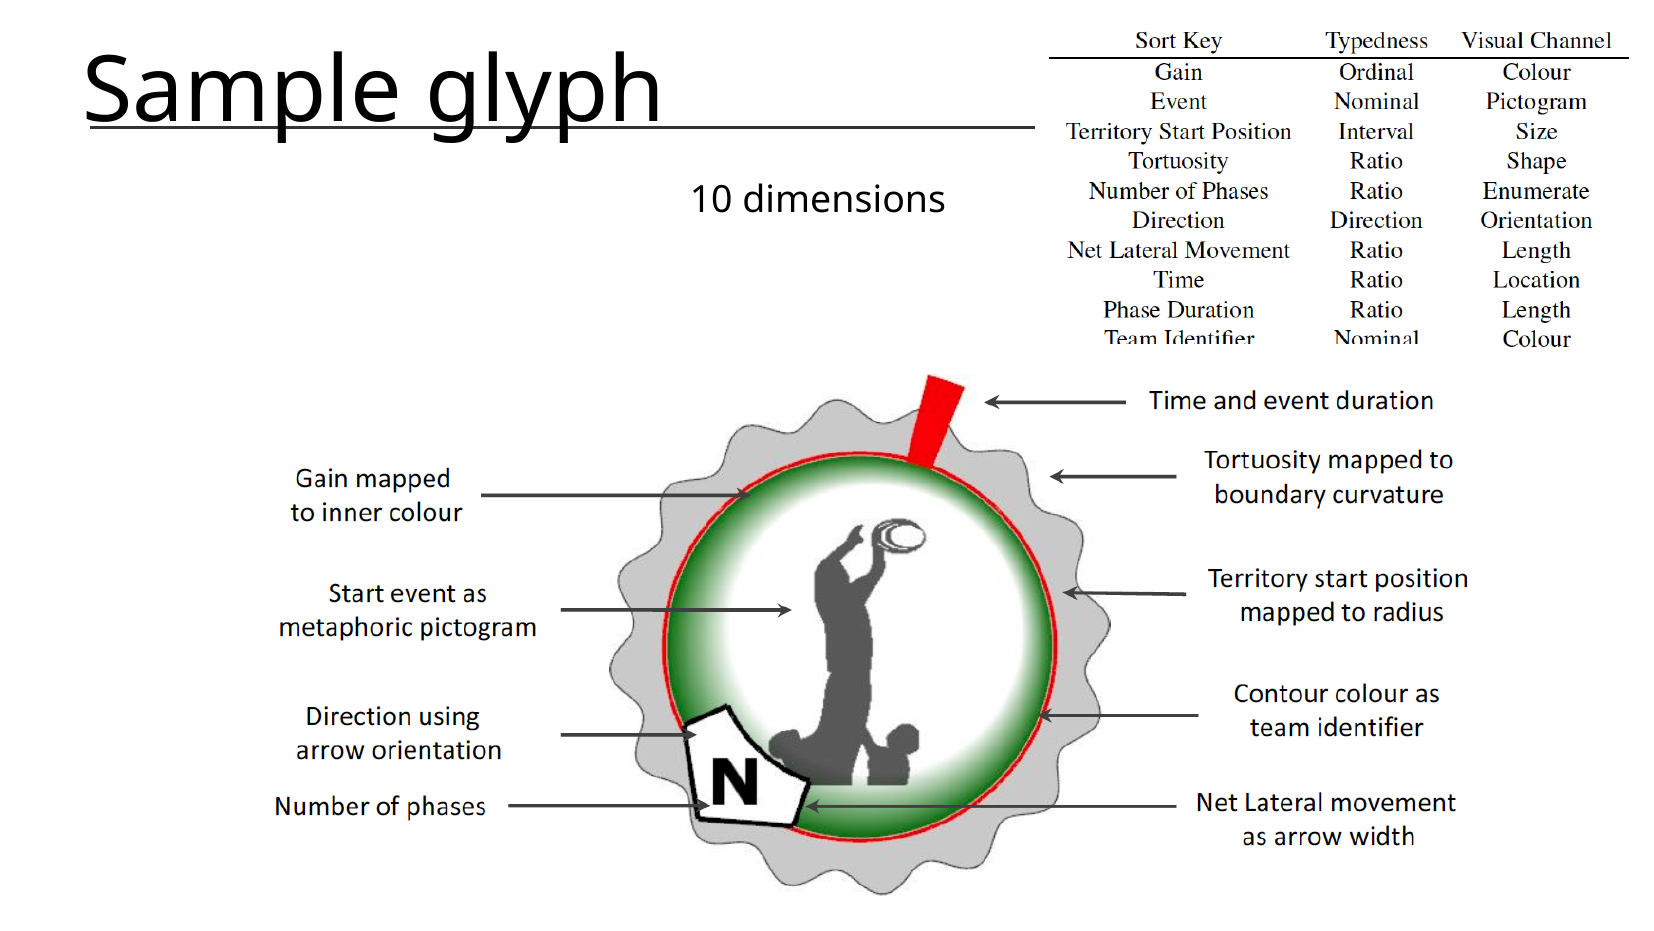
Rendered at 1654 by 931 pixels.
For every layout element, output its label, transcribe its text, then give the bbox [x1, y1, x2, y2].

title Sample glyph [82, 32, 1035, 140]
picture [242, 14, 1640, 916]
text_box 10 dimensions [675, 165, 968, 226]
